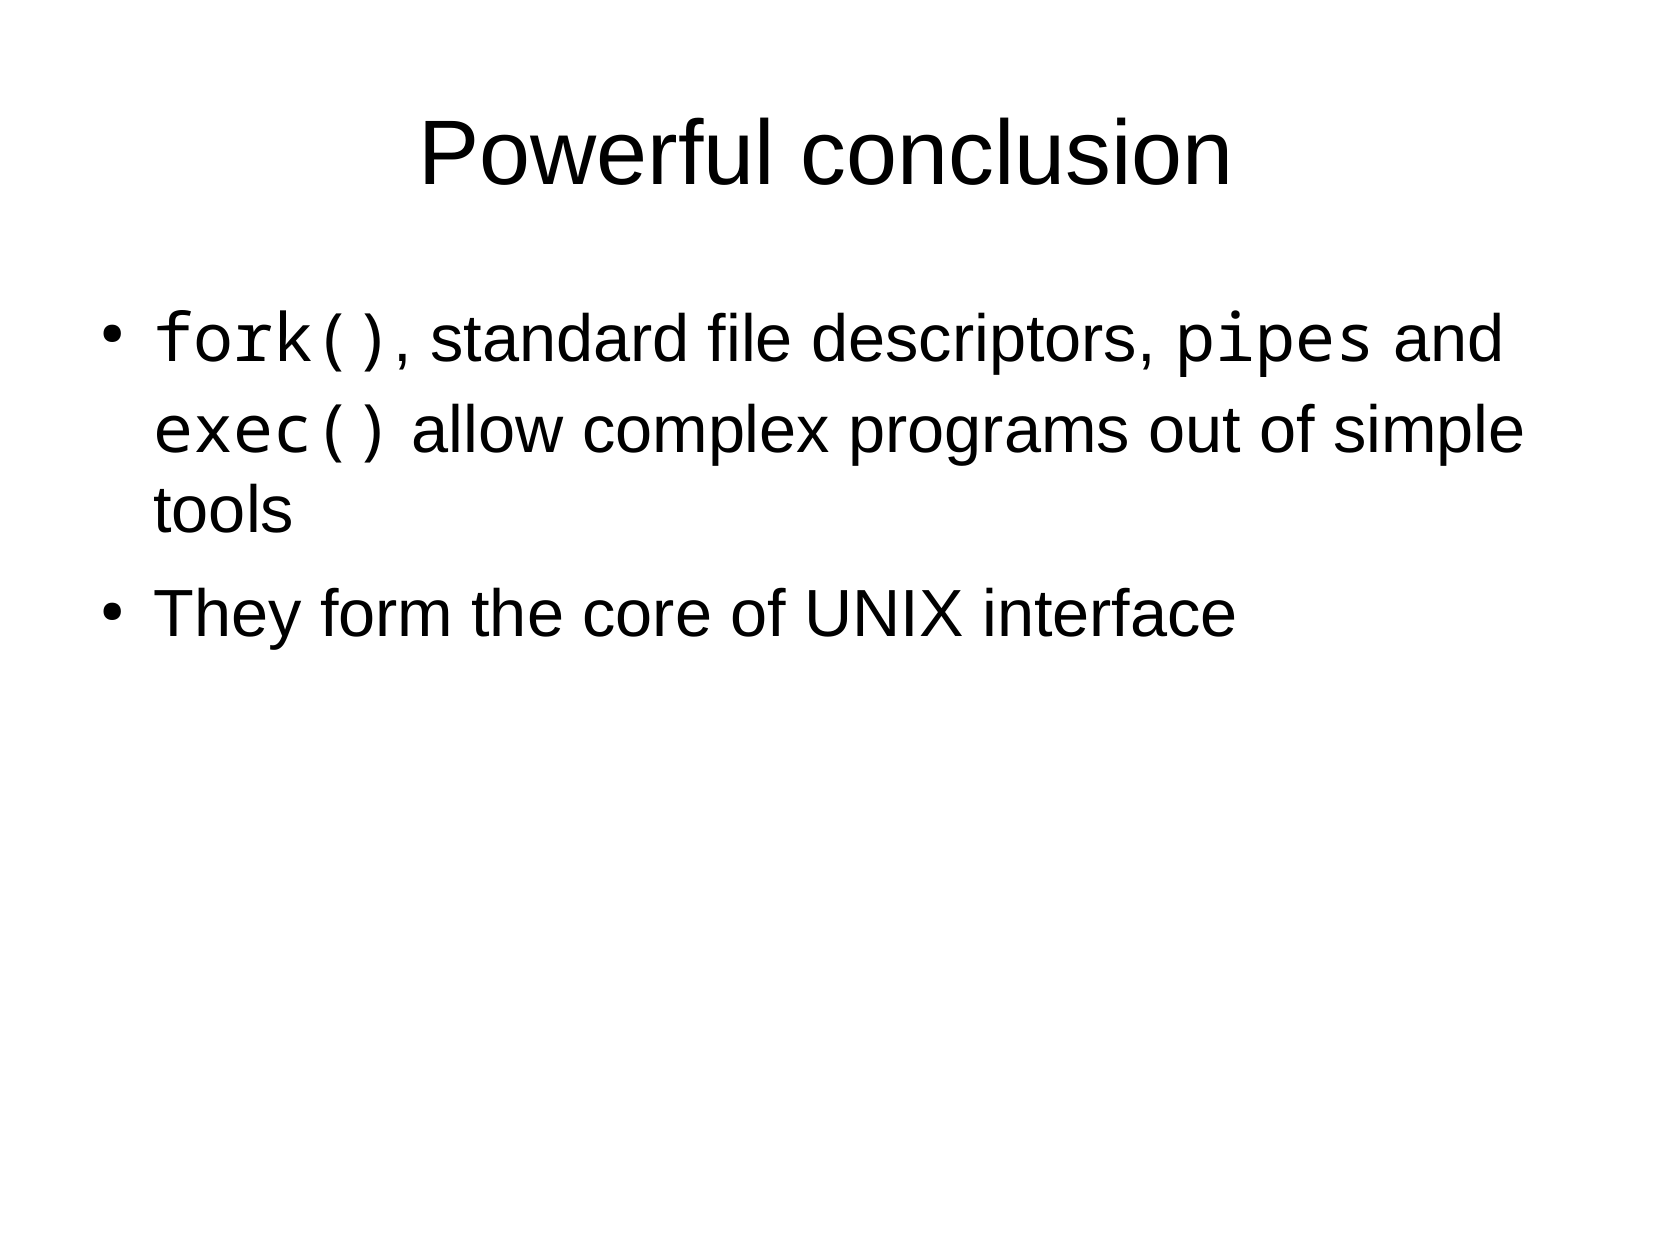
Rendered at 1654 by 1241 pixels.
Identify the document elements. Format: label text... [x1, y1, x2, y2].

title Powerful conclusion [82, 49, 1571, 257]
list fork(), standard file descriptors, pipes and exec() allow complex programs out of simple tools They form the core of UNIX interface [82, 290, 1571, 1010]
